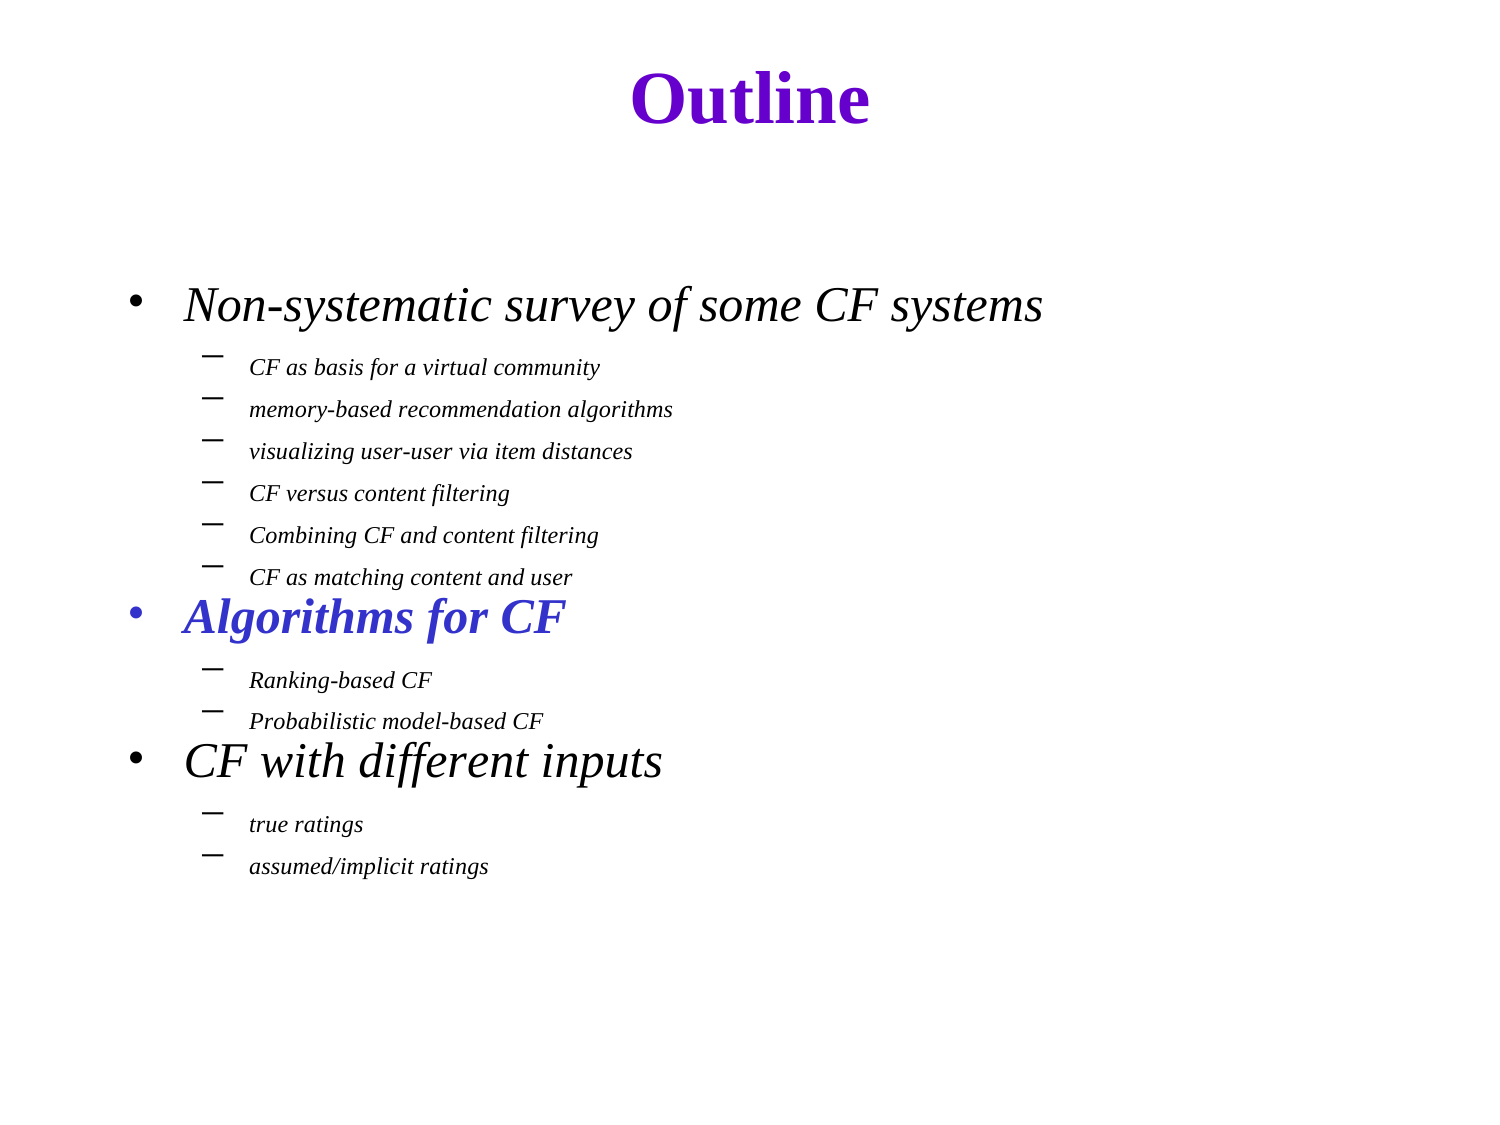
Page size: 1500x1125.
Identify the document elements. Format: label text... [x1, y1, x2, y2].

list Non-systematic survey of some CF systems CF as basis for a virtual community memory-based recommendation algorithms visualizing user-user via item distances CF versus content filtering Combining CF and content filtering CF as matching content and user Algorithms for CF Ranking-based CF Probabilistic model-based CF CF with different inputs true ratings assumed/implicit ratings [112, 275, 1388, 1000]
title Outline [112, 0, 1388, 188]
